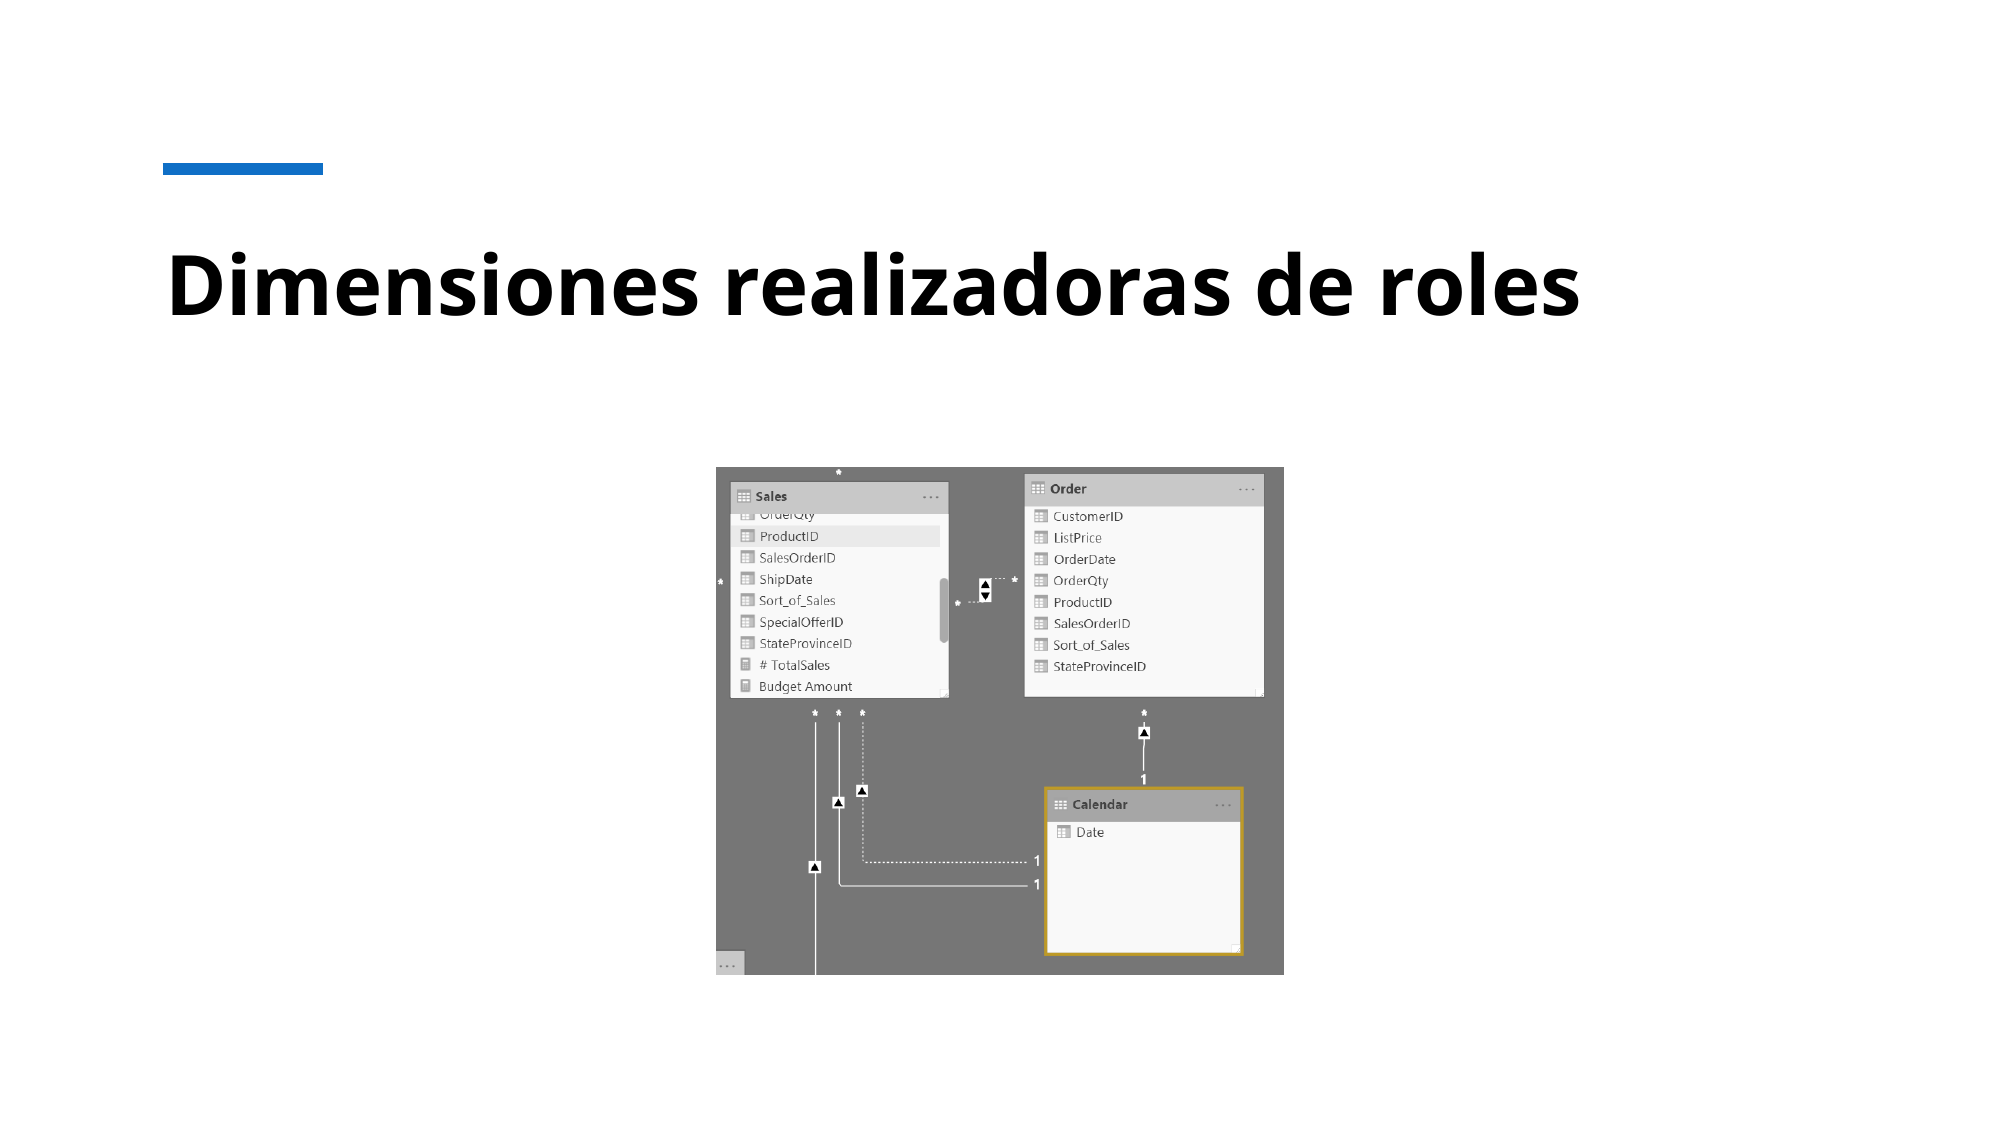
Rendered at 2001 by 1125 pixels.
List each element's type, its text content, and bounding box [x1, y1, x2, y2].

picture [716, 467, 1284, 975]
title Dimensiones realizadoras de roles [150, 224, 1851, 441]
